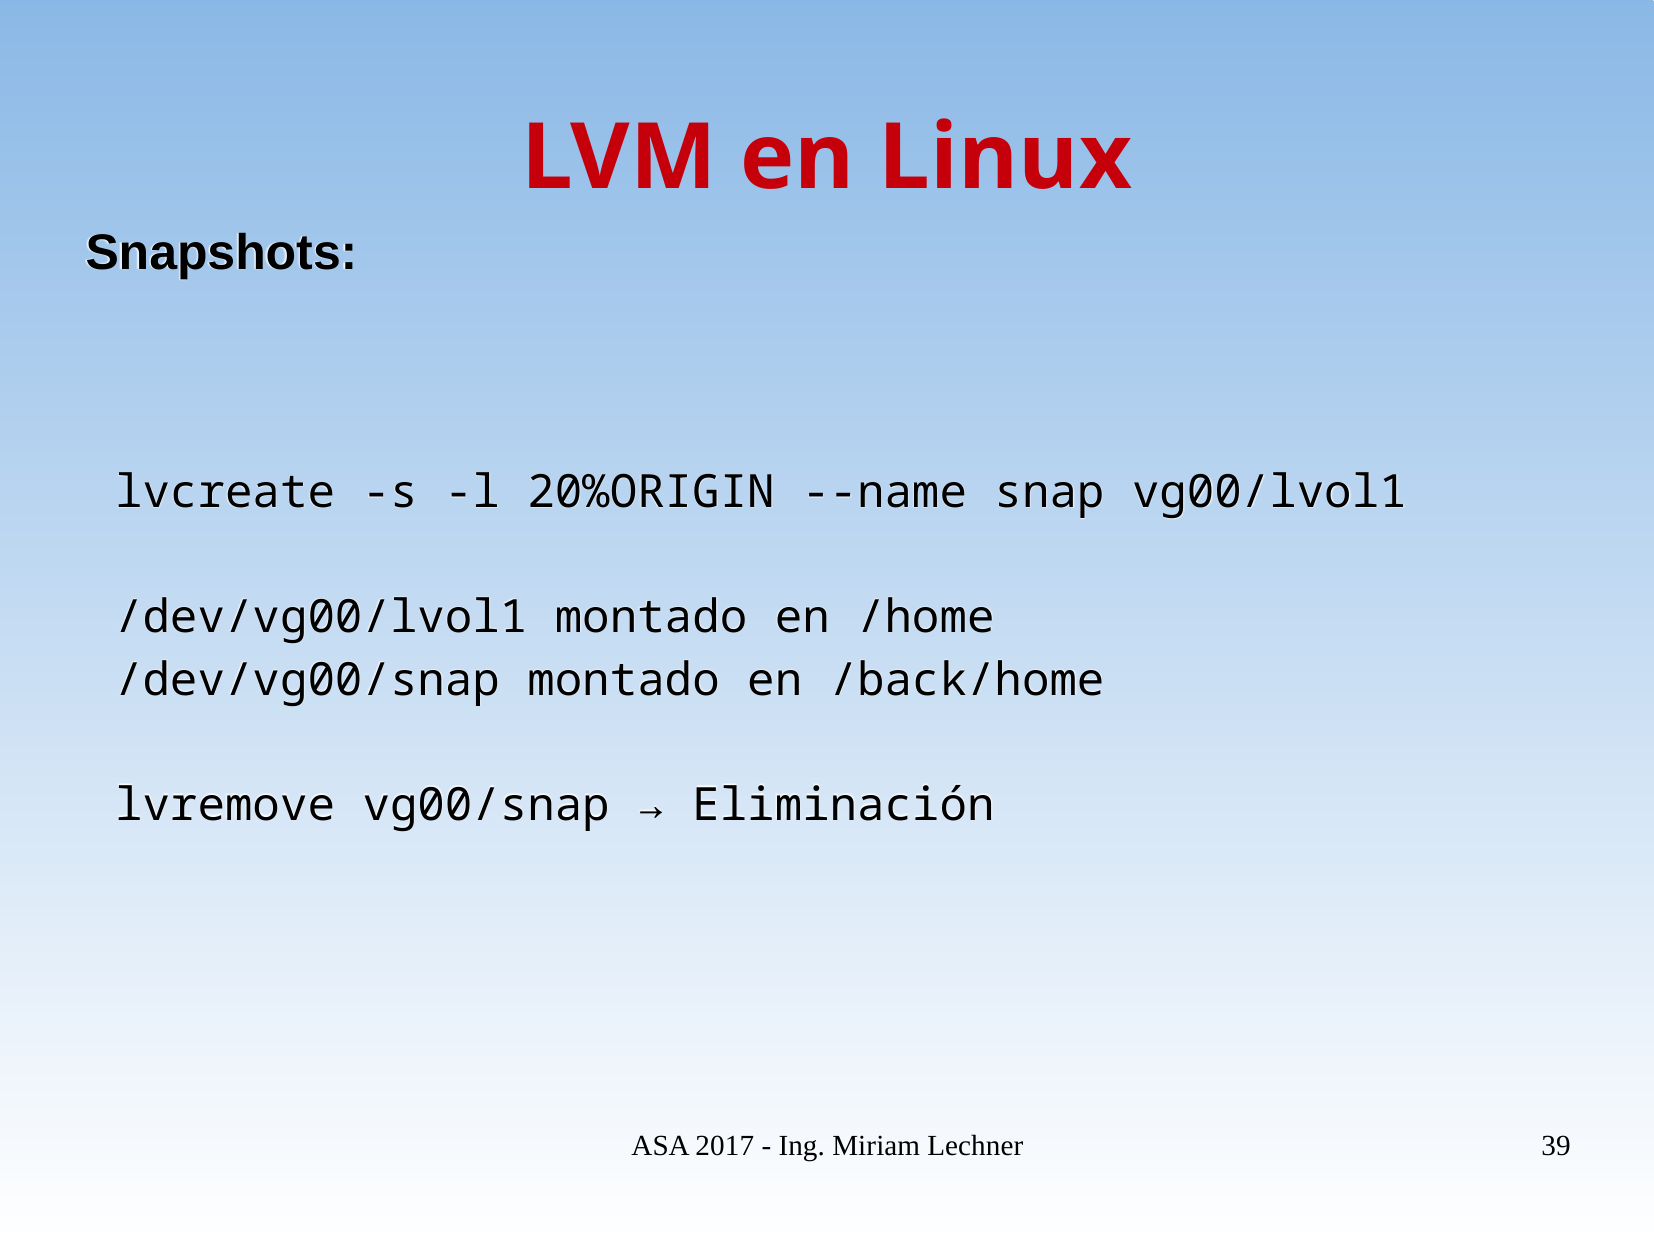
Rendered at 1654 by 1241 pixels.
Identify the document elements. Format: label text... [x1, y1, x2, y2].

title LVM en Linux [82, 49, 1571, 257]
text_box Snapshots: [70, 216, 556, 390]
text_box lvcreate -s -l 20%ORIGIN --name snap vg00/lvol1 /dev/vg00/lvol1 montado en /home /dev/vg00/snap montado en /back/home lvremove vg00/snap → Eliminación [100, 326, 1654, 1014]
